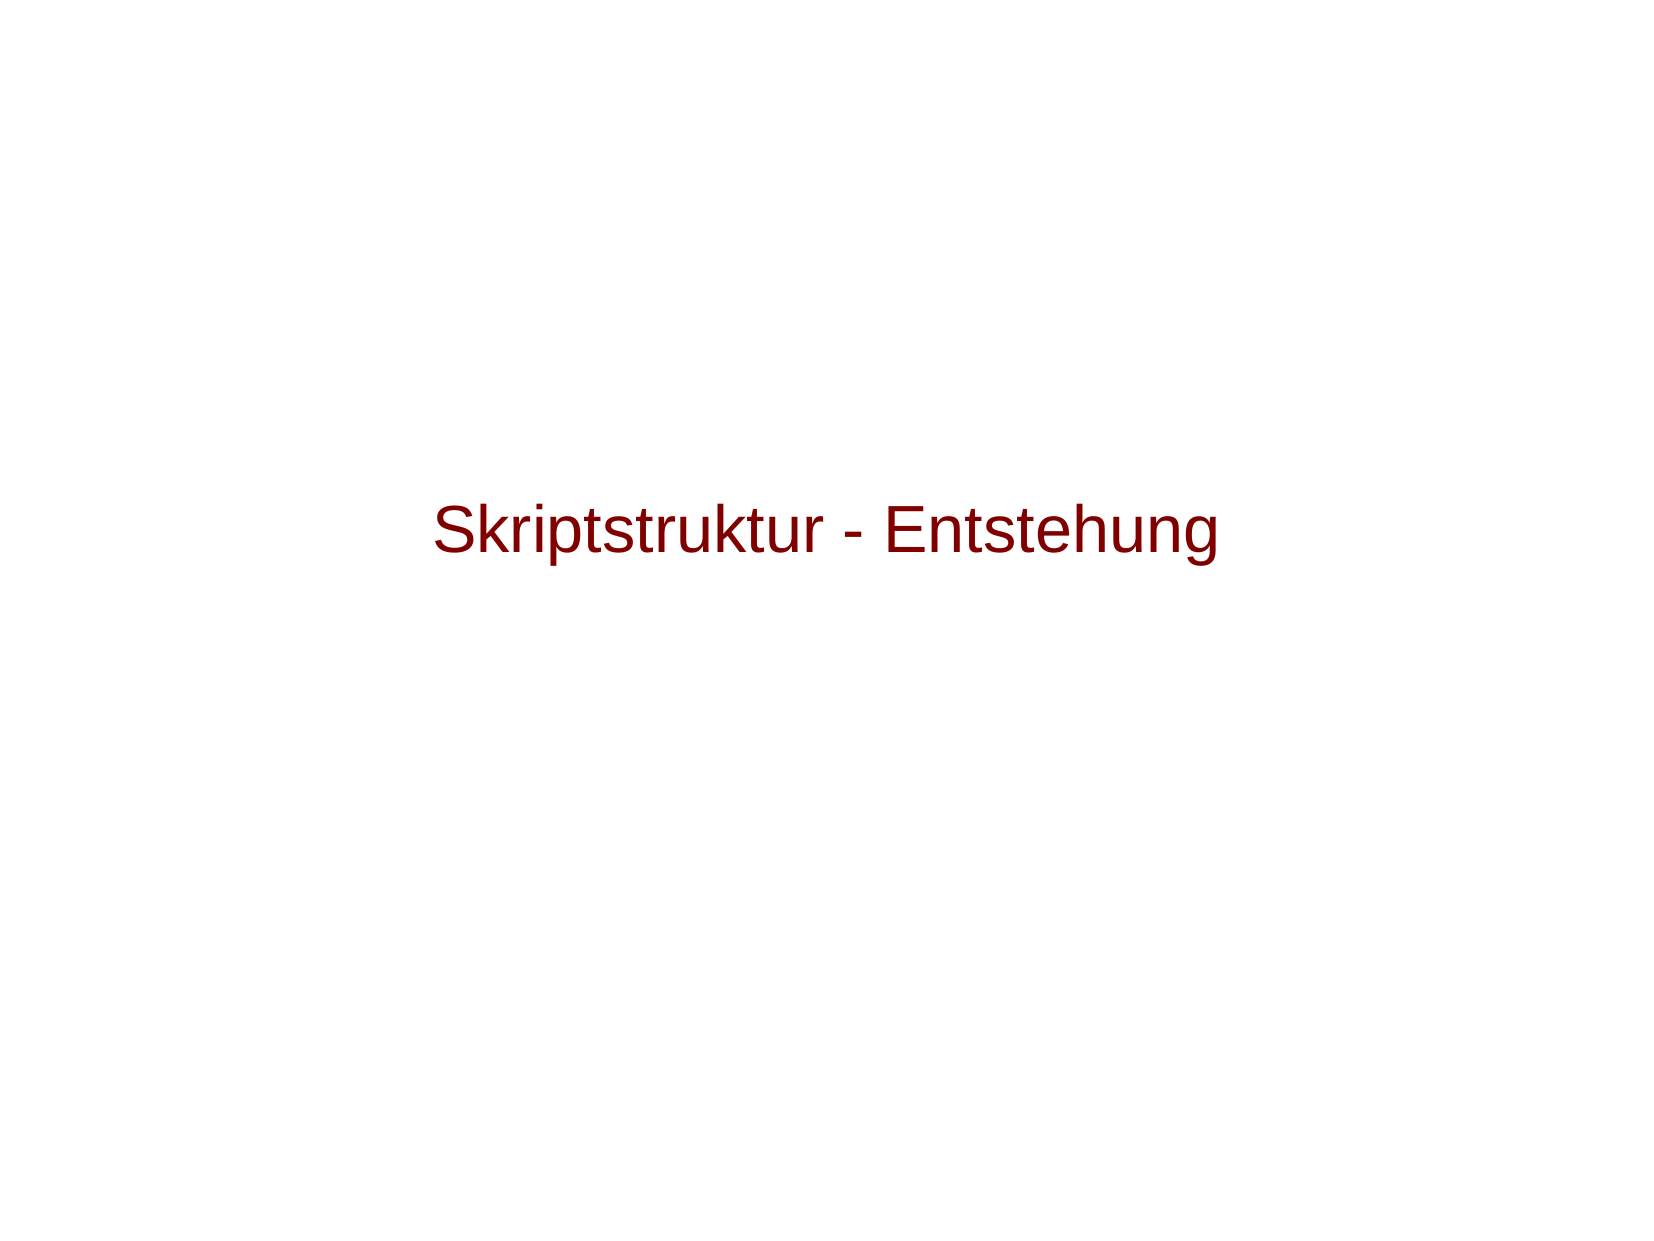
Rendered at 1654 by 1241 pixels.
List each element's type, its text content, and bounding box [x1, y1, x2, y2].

subtitle Skriptstruktur - Entstehung [82, 49, 1571, 1010]
